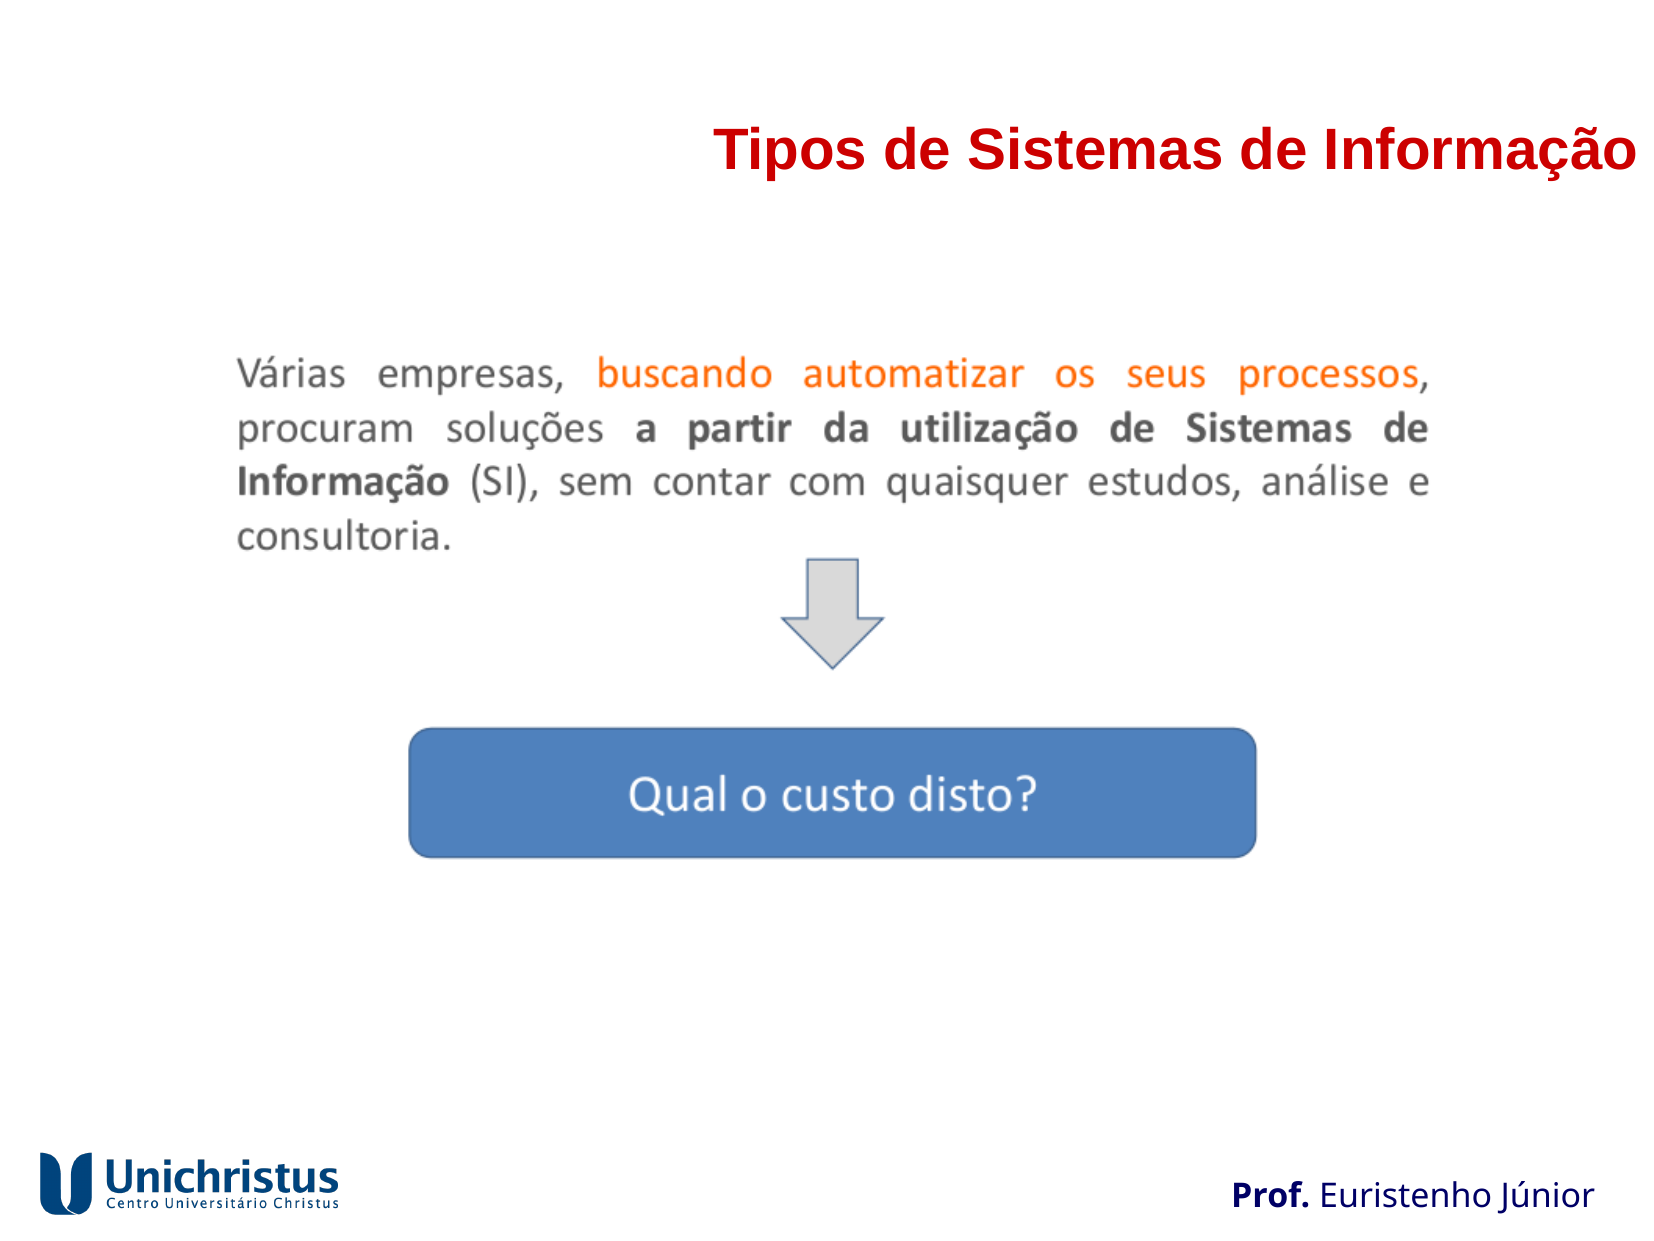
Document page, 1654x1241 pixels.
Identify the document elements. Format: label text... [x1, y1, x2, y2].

picture [35, 1149, 343, 1217]
text_box Tipos de Sistemas de Informação [698, 109, 1654, 189]
picture [224, 342, 1441, 880]
text_box Prof. Euristenho Júnior [1216, 1163, 1654, 1224]
